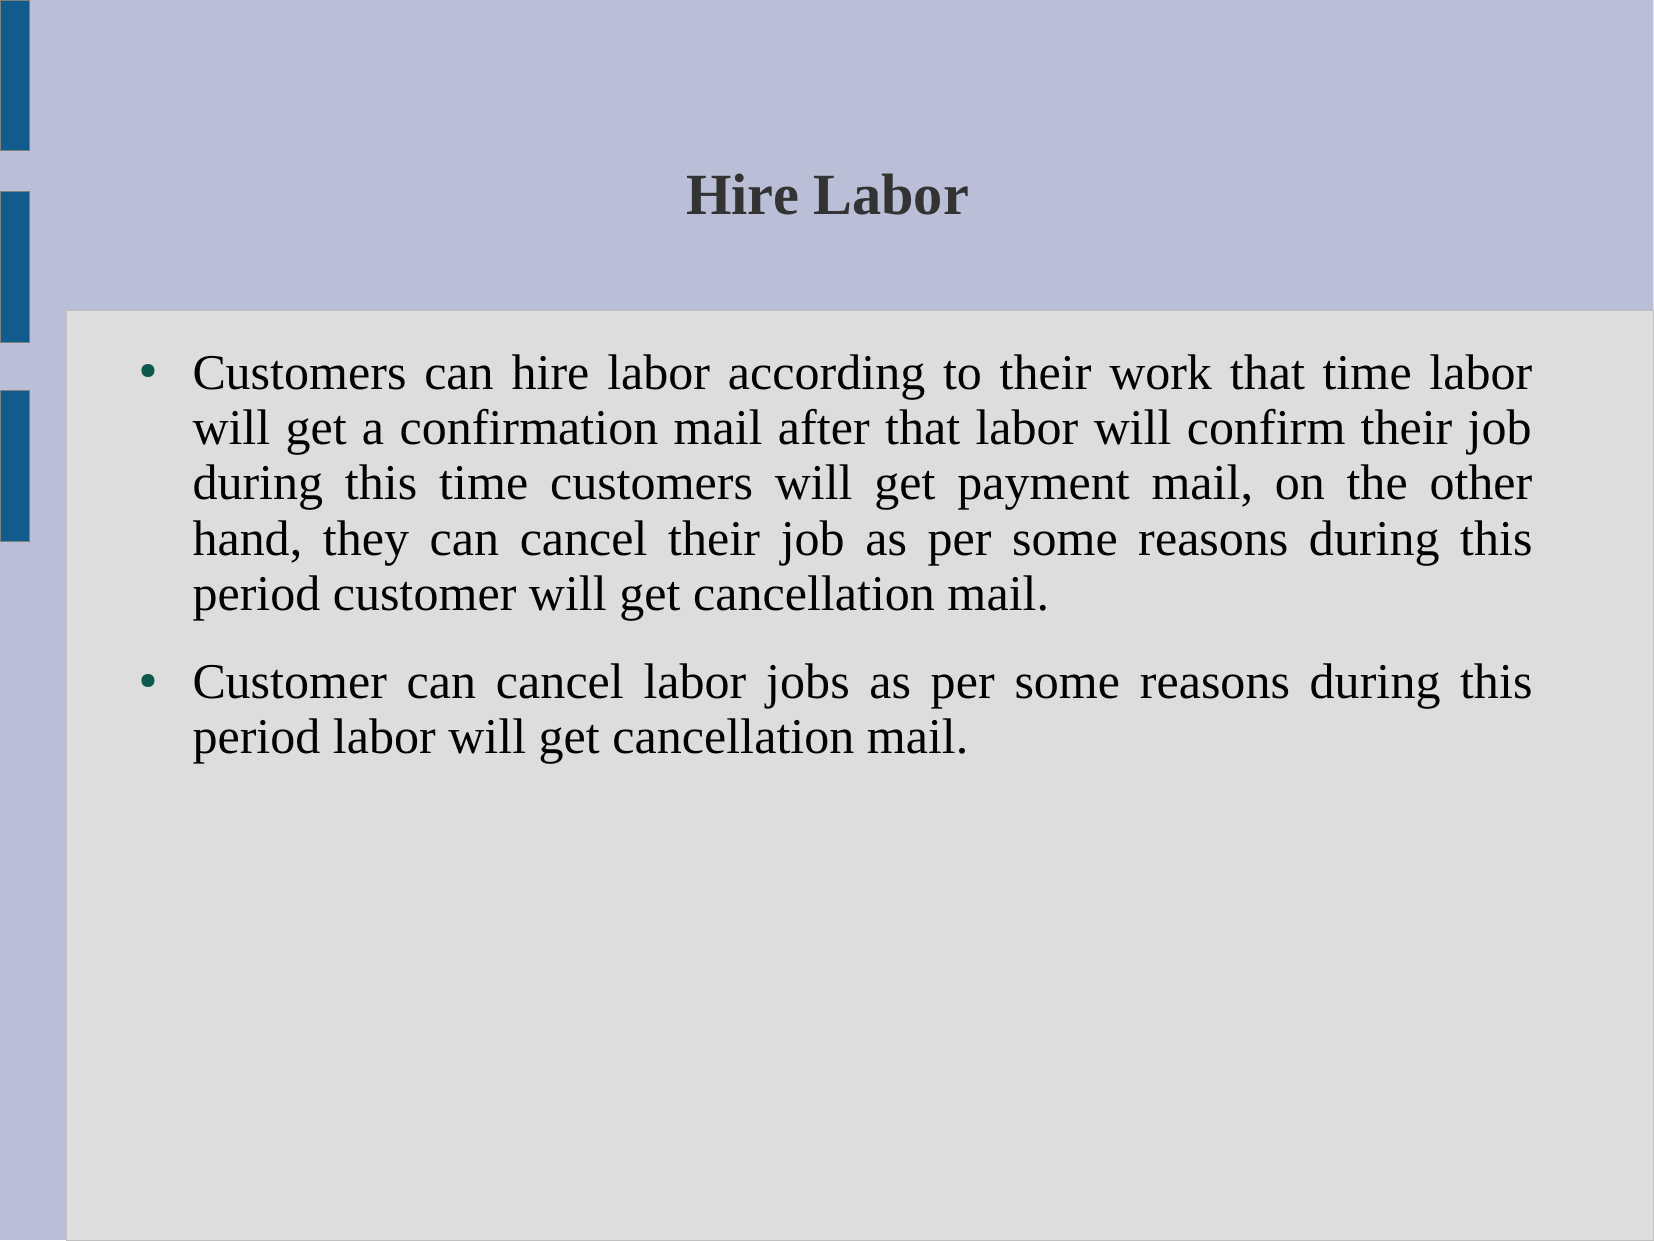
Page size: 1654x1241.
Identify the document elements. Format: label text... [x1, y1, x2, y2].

title Hire Labor [121, 91, 1534, 299]
list Customers can hire labor according to their work that time labor will get a confirmation mail after that labor will confirm their job during this time customers will get payment mail, on the other hand, they can cancel their job as per some reasons during this period customer will get cancellation mail. Customer can cancel labor jobs as per some reasons during this period labor will get cancellation mail. [121, 344, 1534, 1164]
